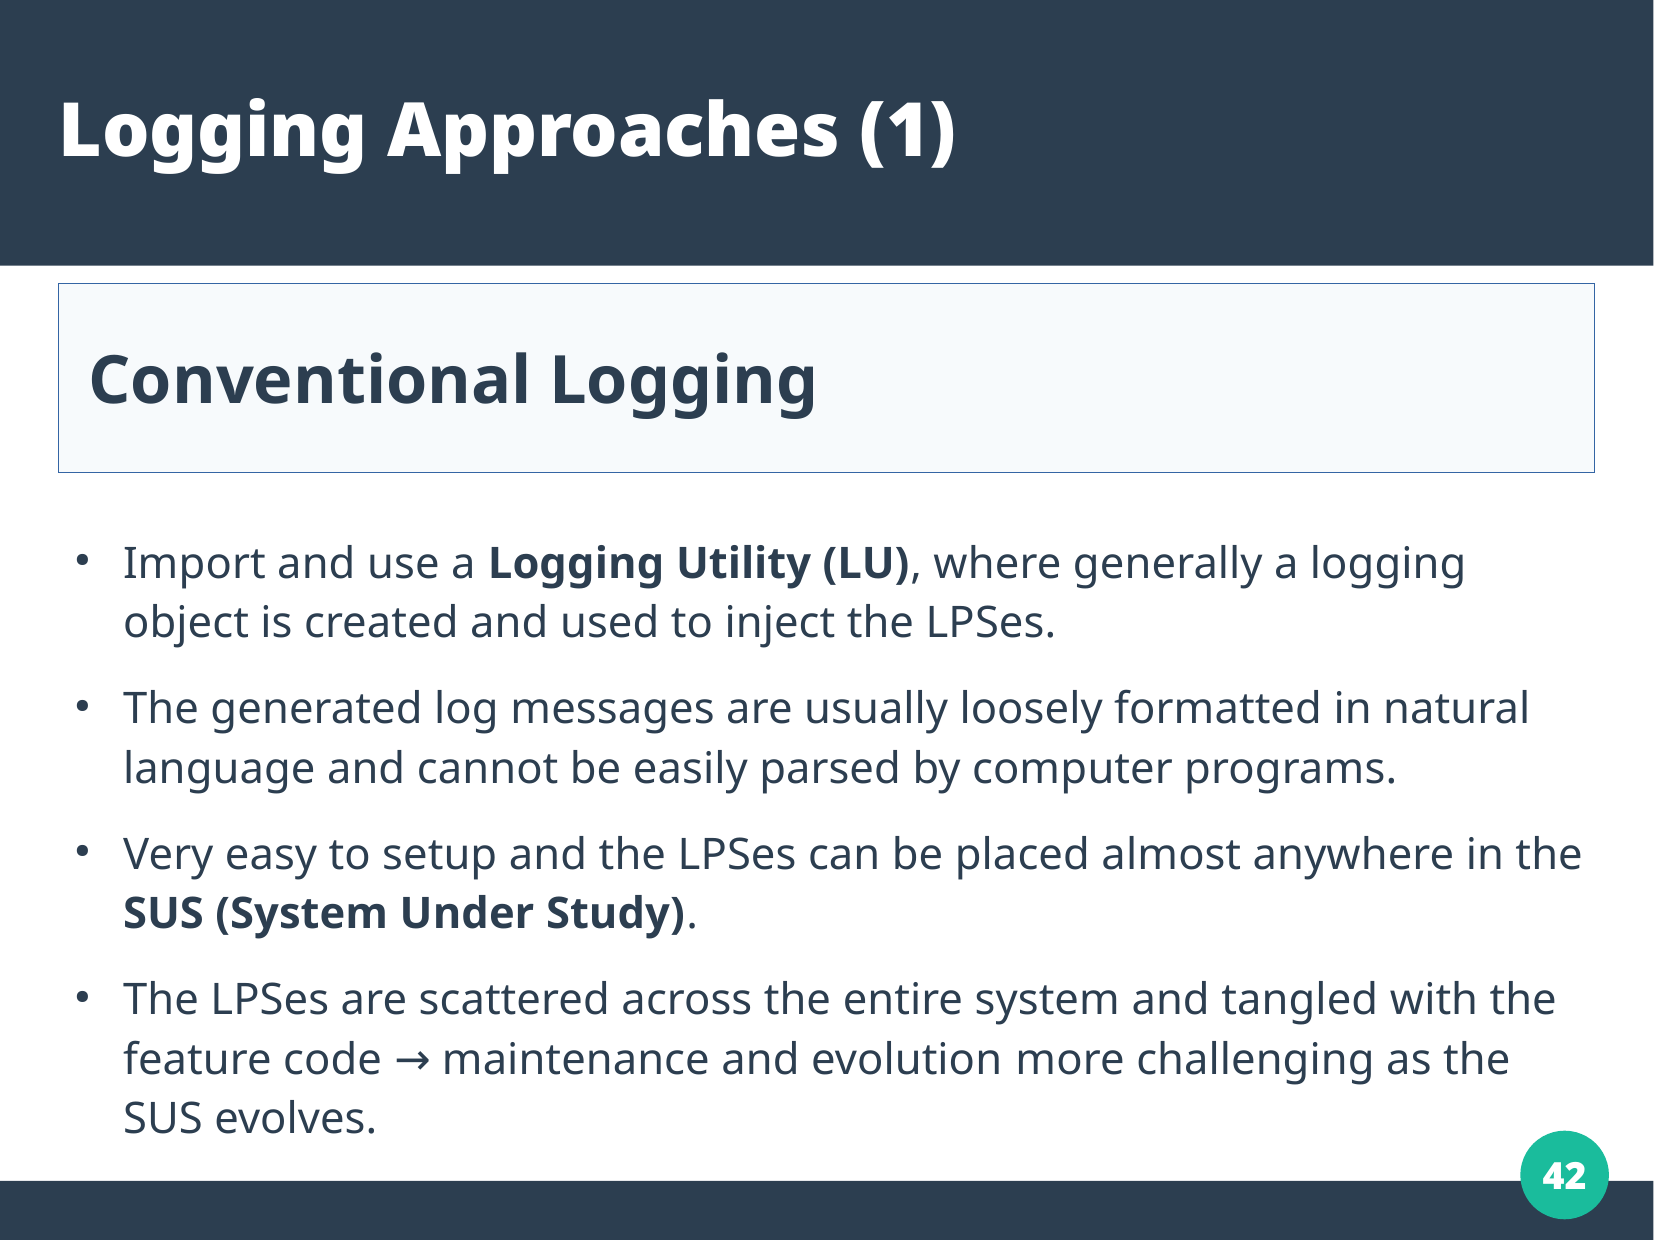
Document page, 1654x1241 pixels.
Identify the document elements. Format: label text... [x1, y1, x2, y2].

title Logging Approaches (1) [58, 49, 1595, 207]
text_box [58, 283, 1595, 473]
text_box Conventional Logging [53, 307, 1560, 449]
list Import and use a Logging Utility (LU), where generally a logging object is created and used to inject the LPSes. The generated log messages are usually loosely formatted in natural language and cannot be easily parsed by computer programs. Very easy to setup and the LPSes can be placed almost anywhere in the SUS (System Under Study). The LPSes are scattered across the entire system and tangled with the feature code → maintenance and evolution more challenging as the SUS evolves. [58, 531, 1595, 1152]
